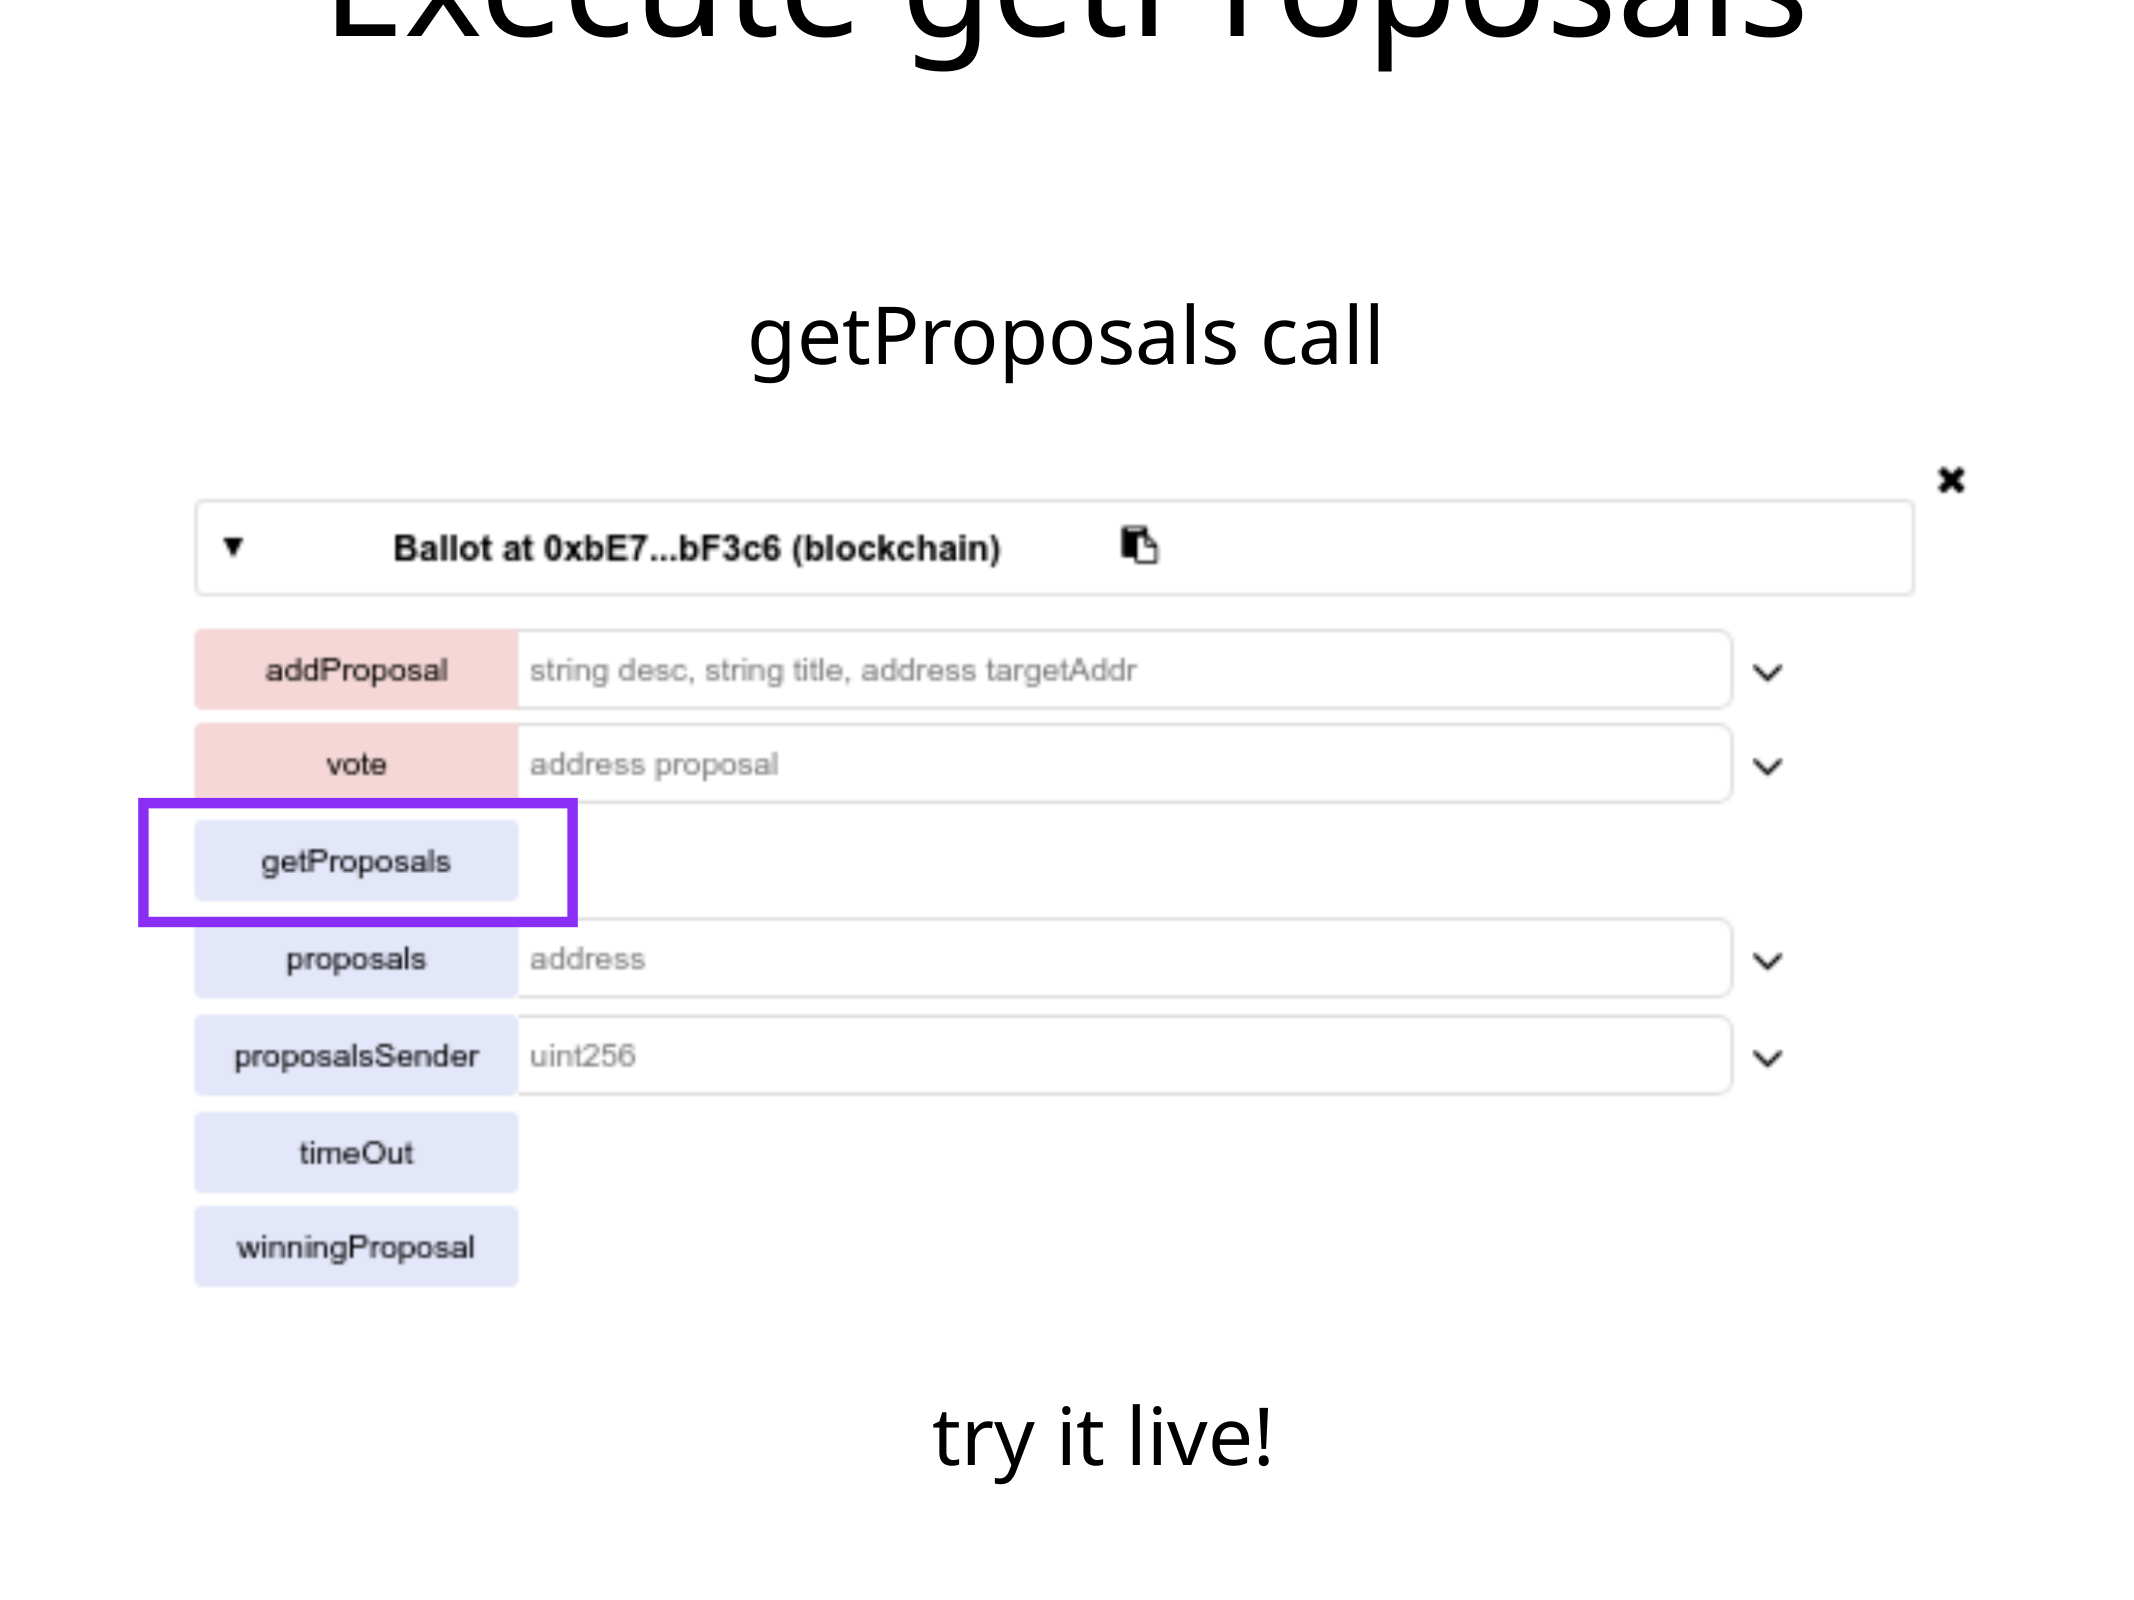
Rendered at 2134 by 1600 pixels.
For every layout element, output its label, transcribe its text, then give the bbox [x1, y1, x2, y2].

title Execute getProposals [69, 0, 2064, 423]
subtitle getProposals call ( when dependencies.js is the active file ) [112, 277, 2021, 431]
text_box try it live! ( when dependencies.js is the active file ) [150, 1377, 2059, 1600]
picture [34, 431, 2099, 1290]
